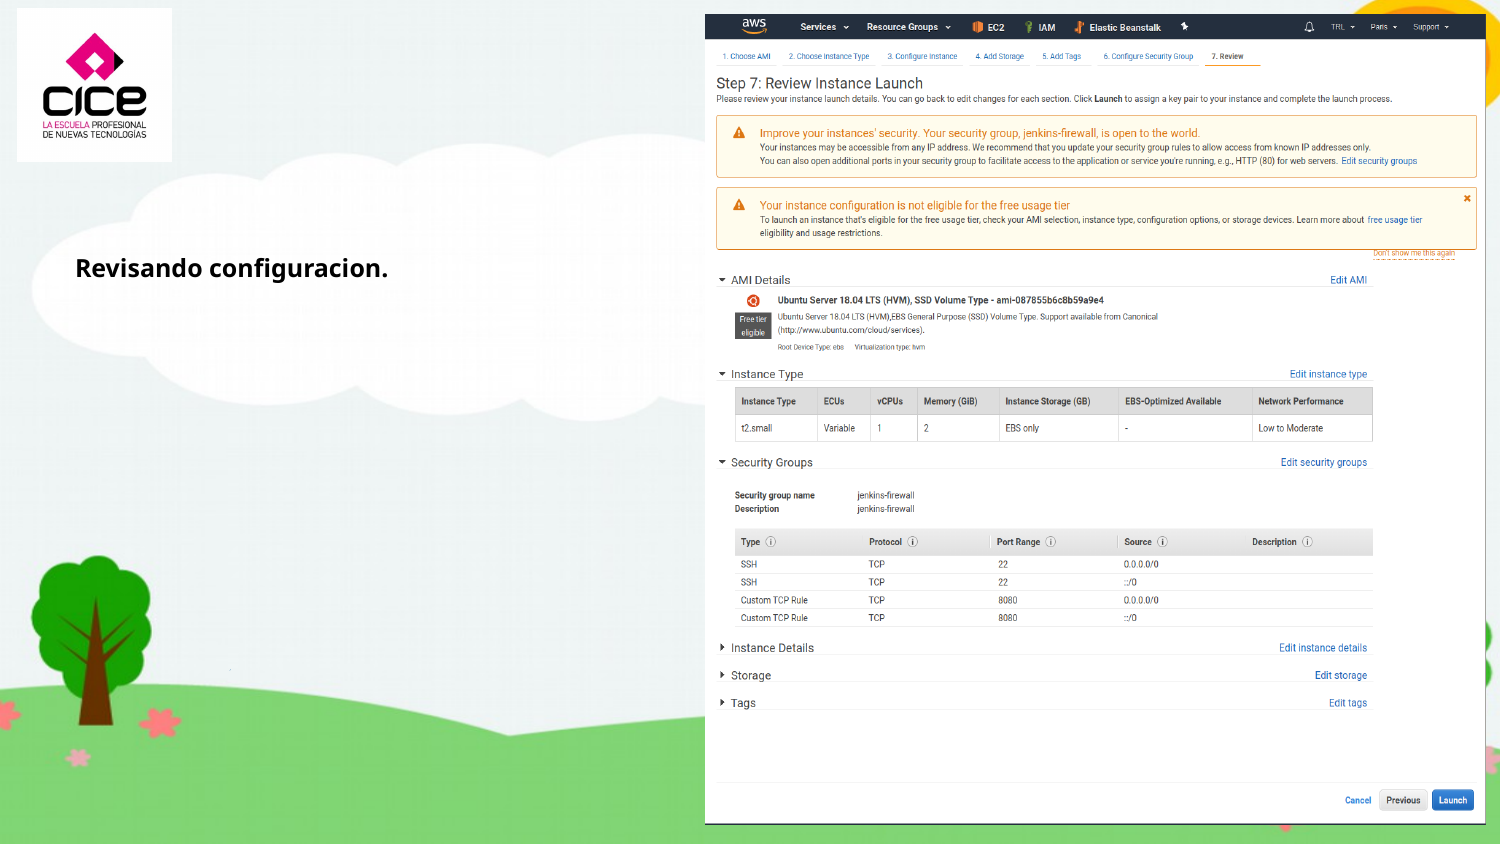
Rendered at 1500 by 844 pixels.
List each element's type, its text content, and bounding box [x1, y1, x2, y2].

picture [0, 0, 1500, 844]
title Revisando configuracion. [75, 240, 406, 296]
